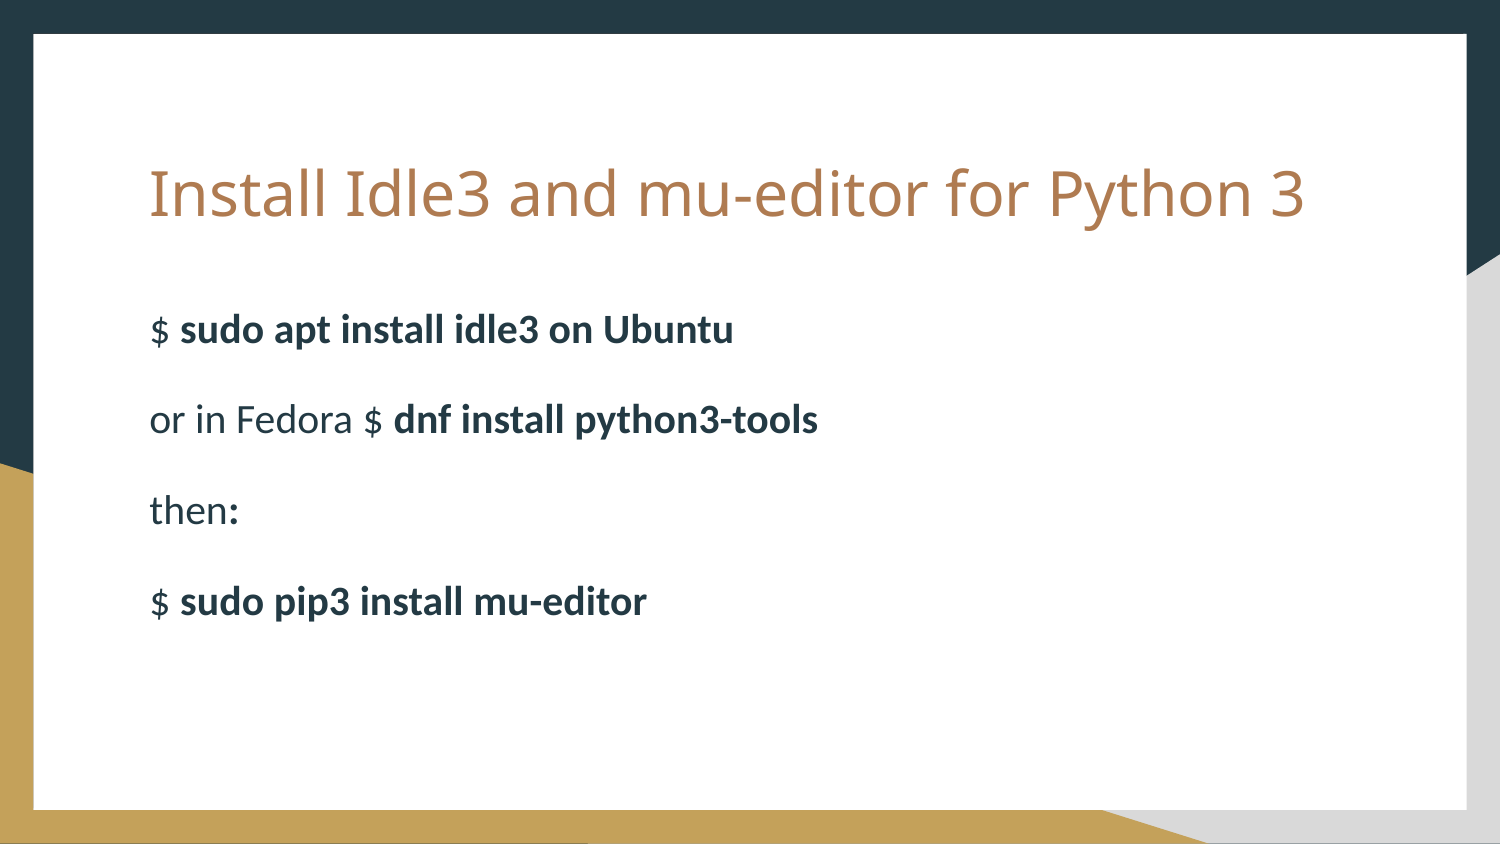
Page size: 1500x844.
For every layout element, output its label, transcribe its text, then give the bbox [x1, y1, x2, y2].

list $ sudo apt install idle3 on Ubuntu or in Fedora $ dnf install python3-tools then: $ sudo pip3 install mu-editor [134, 278, 1366, 681]
title Install Idle3 and mu-editor for Python 3 [134, 138, 1366, 278]
